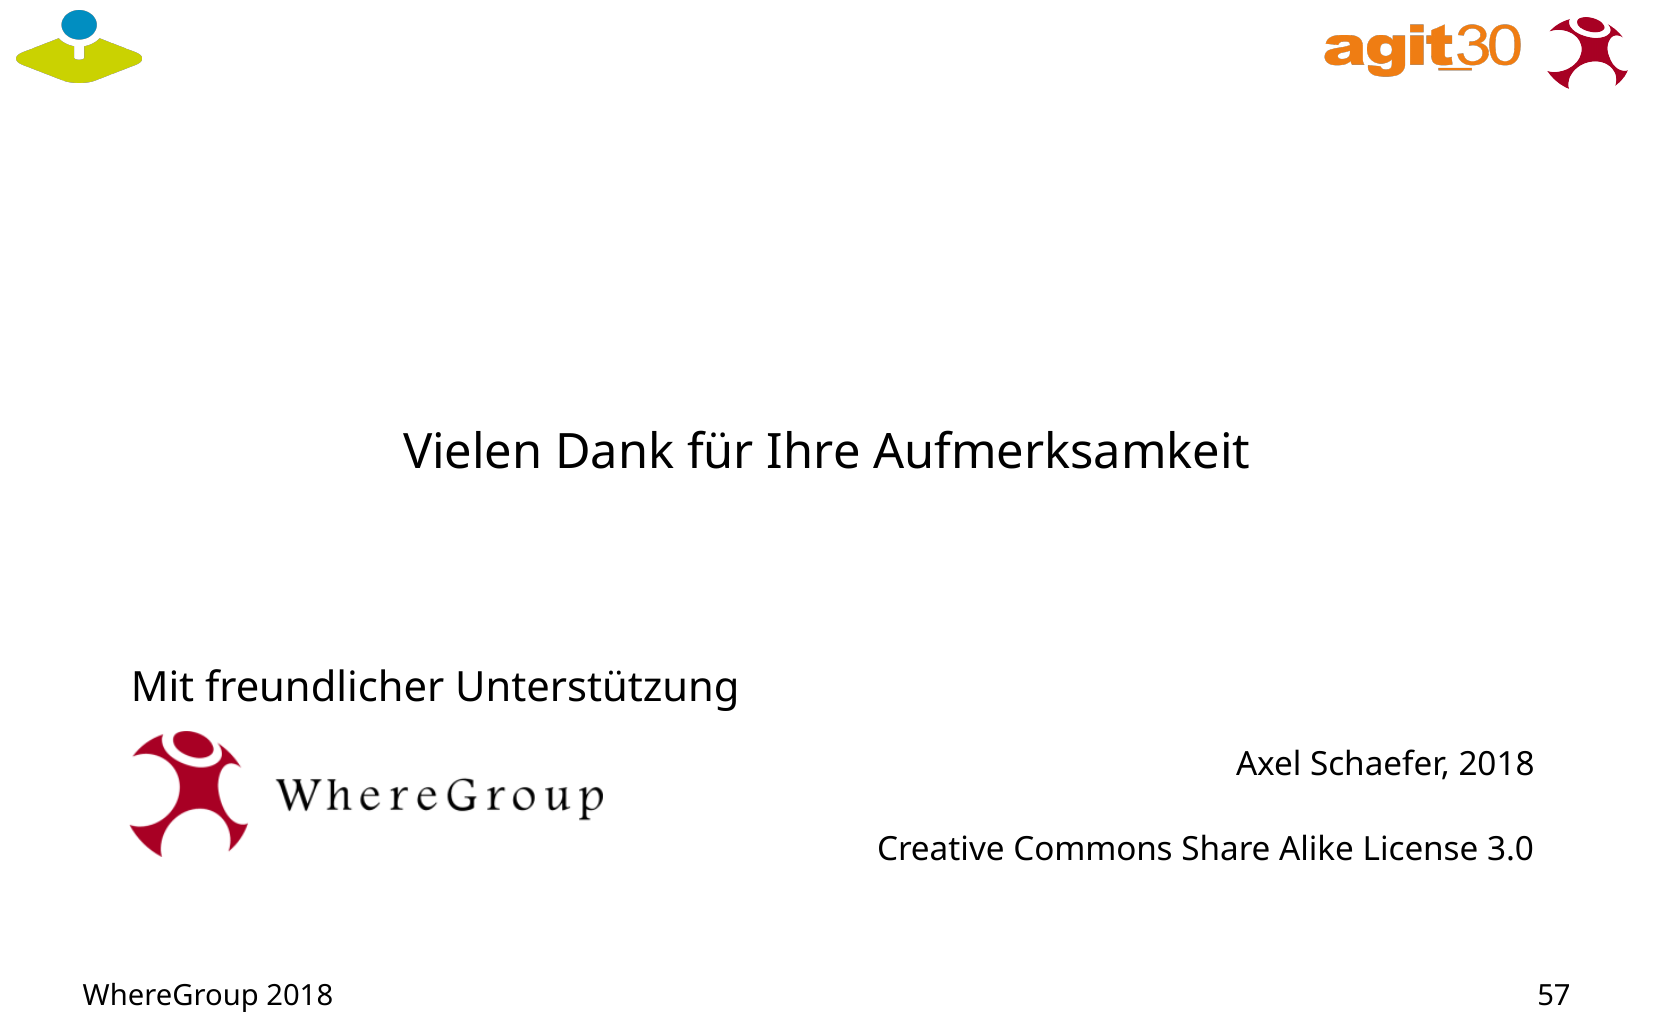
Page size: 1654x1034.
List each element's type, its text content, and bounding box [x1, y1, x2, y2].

picture [129, 731, 603, 857]
picture [1547, 17, 1628, 89]
text_box Axel Schaefer, 2018 Creative Commons Share Alike License 3.0 [862, 732, 1524, 855]
picture [1322, 21, 1524, 79]
picture [16, 10, 142, 83]
text_box Mit freundlicher Unterstützung [116, 649, 737, 712]
list Vielen Dank für Ihre Aufmerksamkeit [82, 241, 1571, 520]
